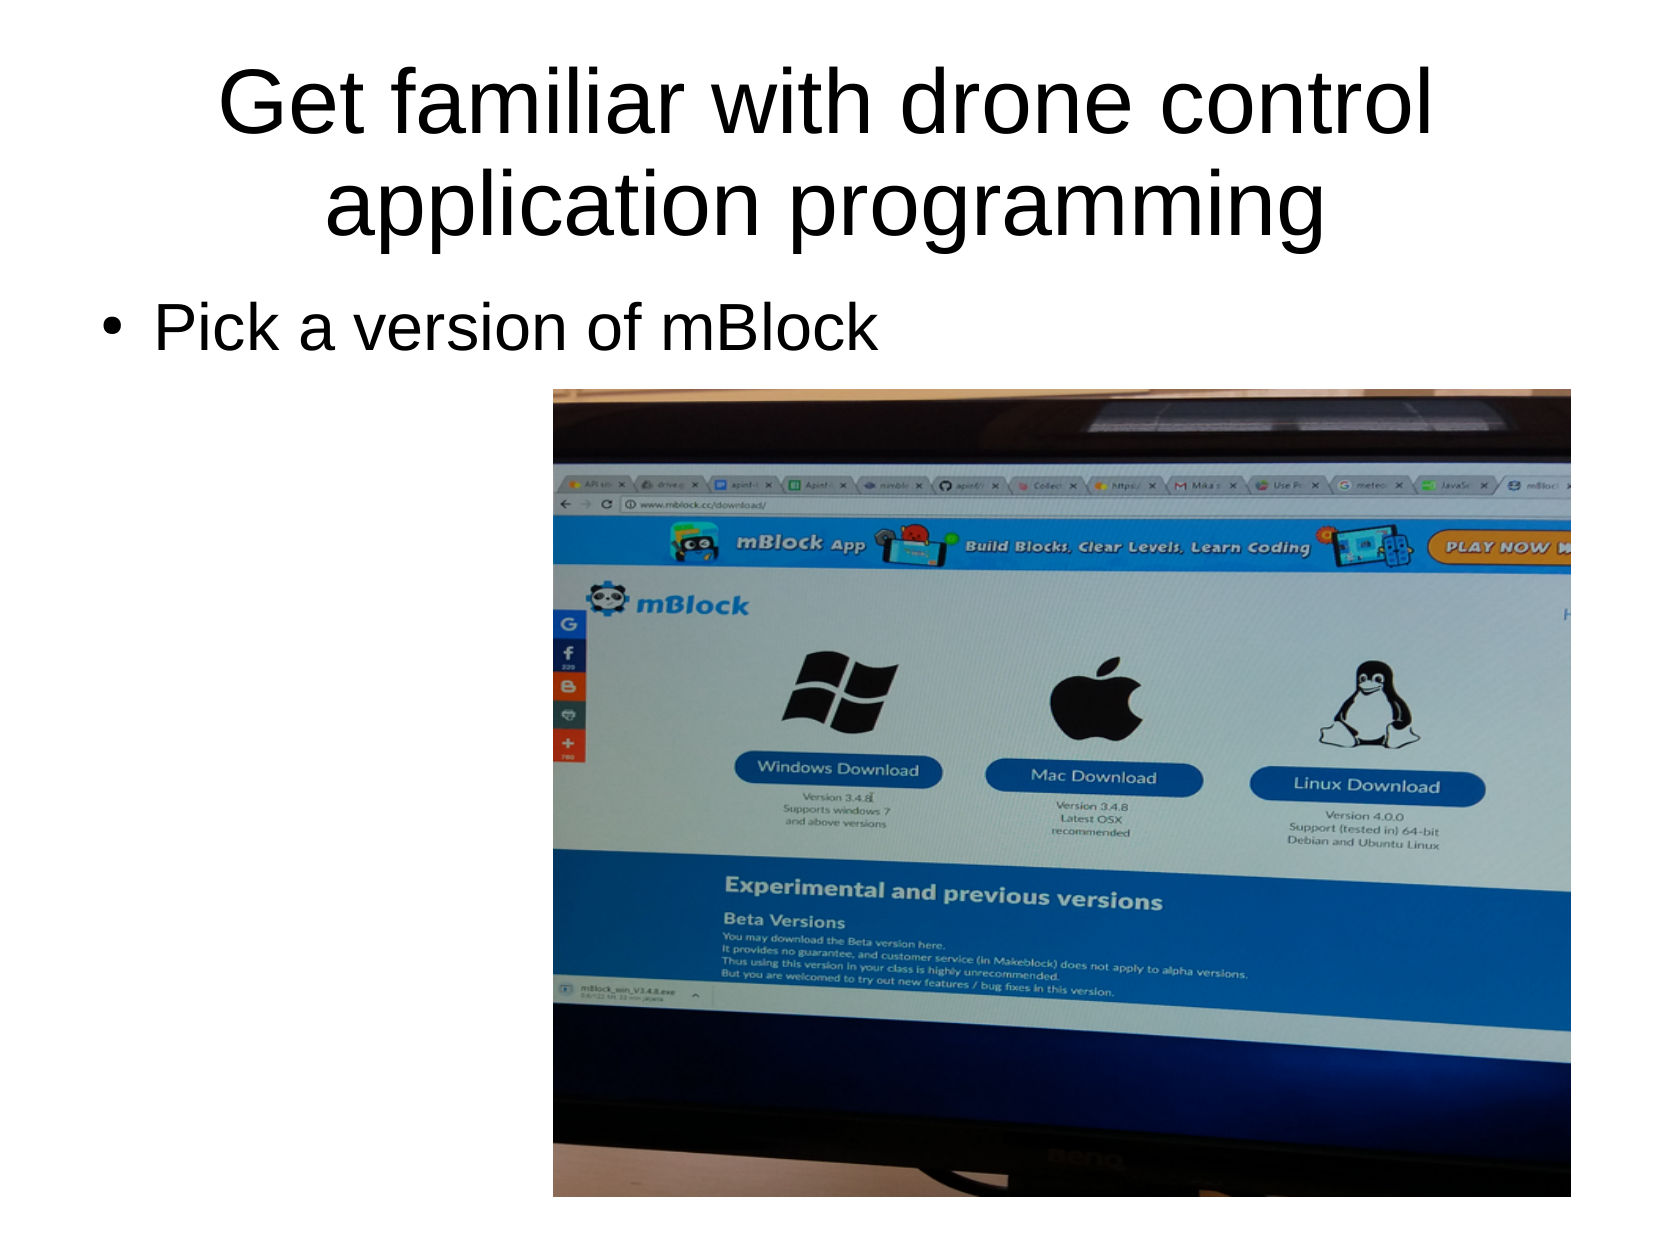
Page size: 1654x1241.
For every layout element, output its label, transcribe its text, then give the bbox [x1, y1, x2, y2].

title Get familiar with drone control application programming [82, 49, 1571, 257]
picture [553, 389, 1571, 1197]
list Pick a version of mBlock [82, 290, 1571, 1010]
